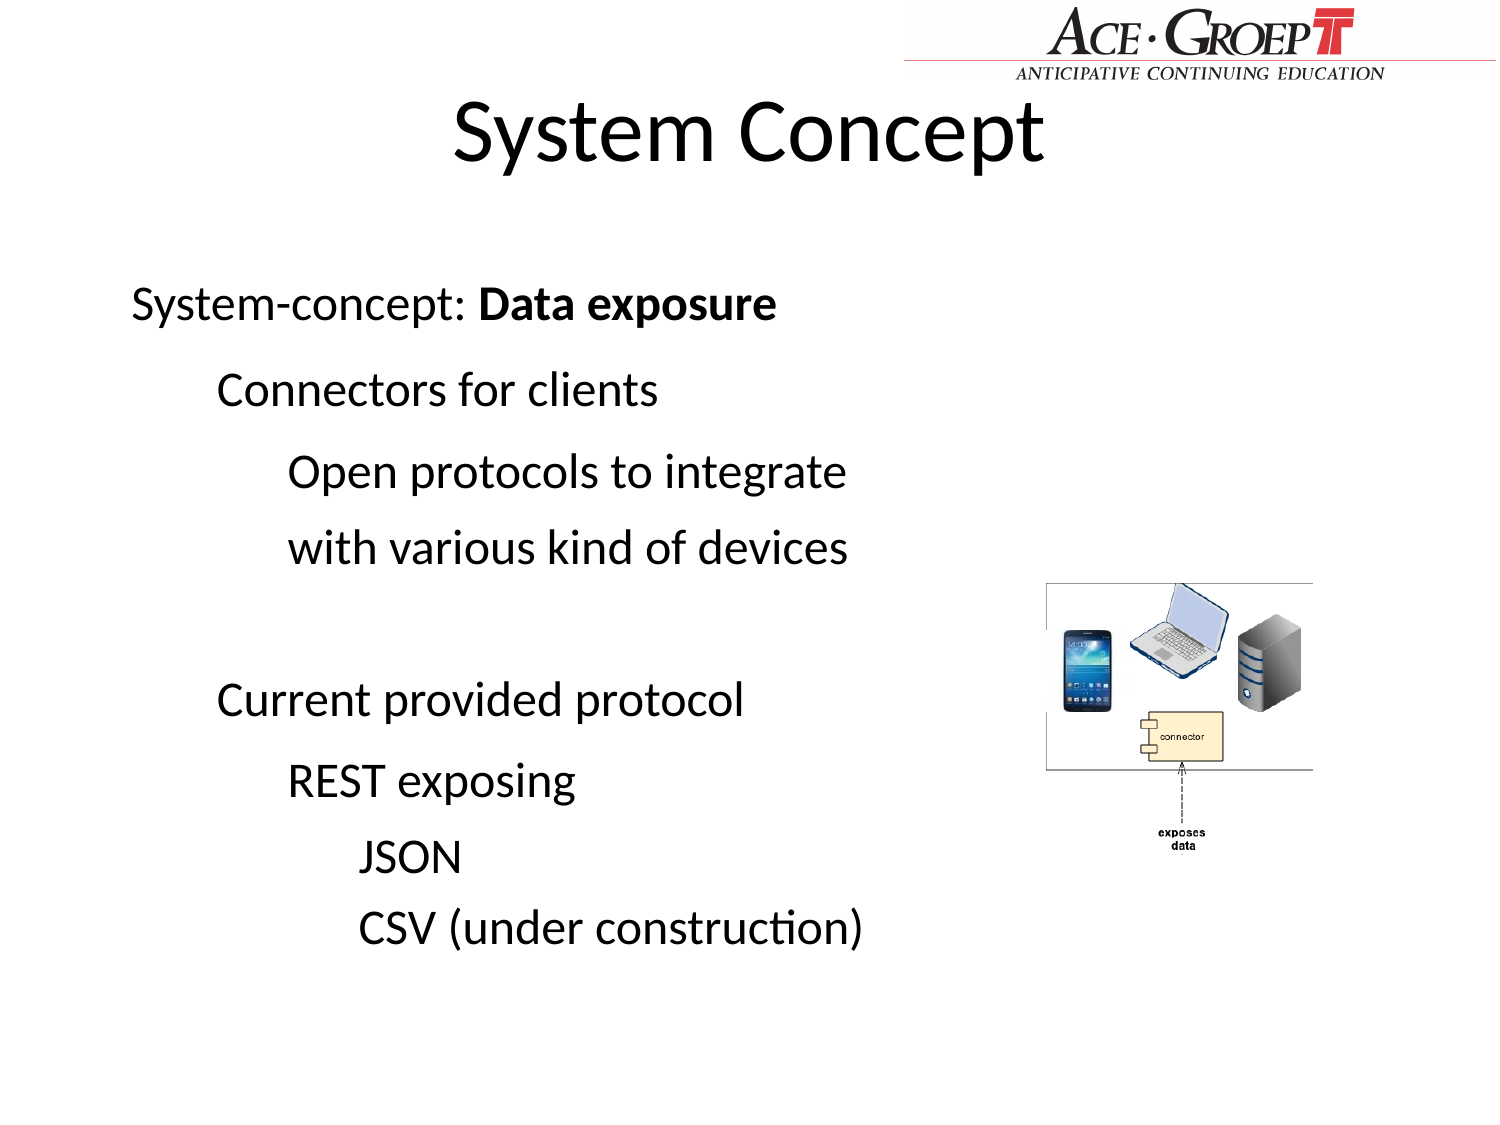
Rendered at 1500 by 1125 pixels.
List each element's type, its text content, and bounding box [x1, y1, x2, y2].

title System Concept [75, 45, 1425, 233]
list System-concept: Data exposure Connectors for clients Open protocols to integrate with various kind of devices Current provided protocol REST exposing JSON CSV (under construction) [60, 262, 1411, 1006]
picture [904, 7, 1496, 80]
picture [1046, 583, 1313, 855]
